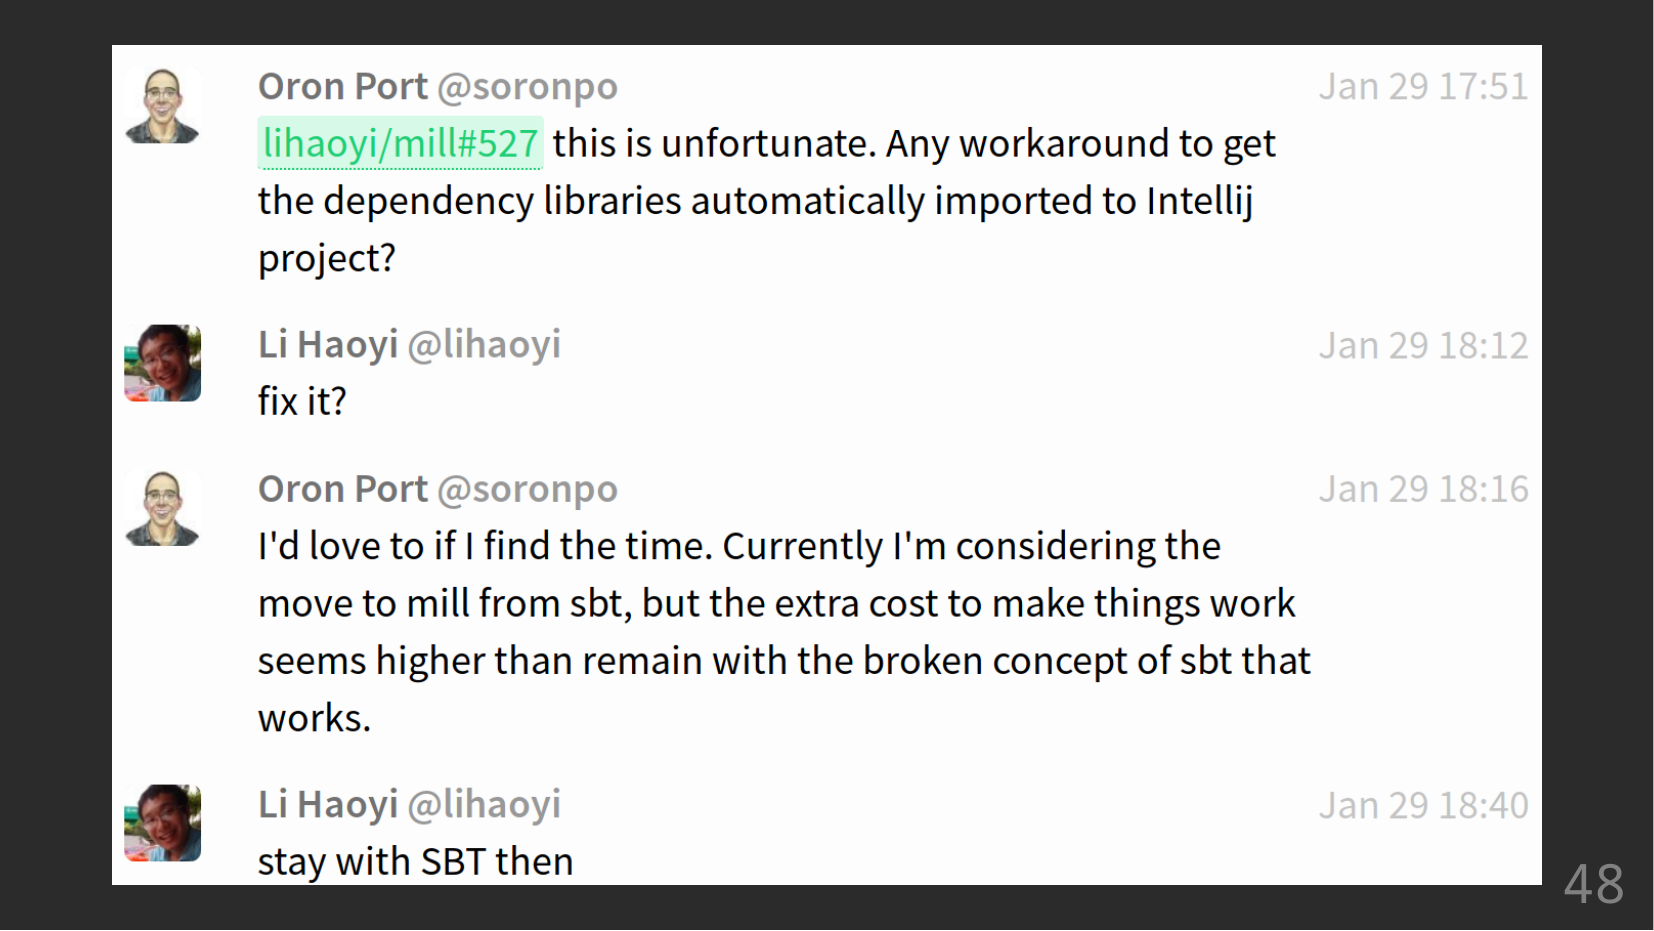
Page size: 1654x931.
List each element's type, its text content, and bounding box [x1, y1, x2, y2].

text_box 48 [1287, 838, 1642, 931]
picture [112, 45, 1542, 885]
